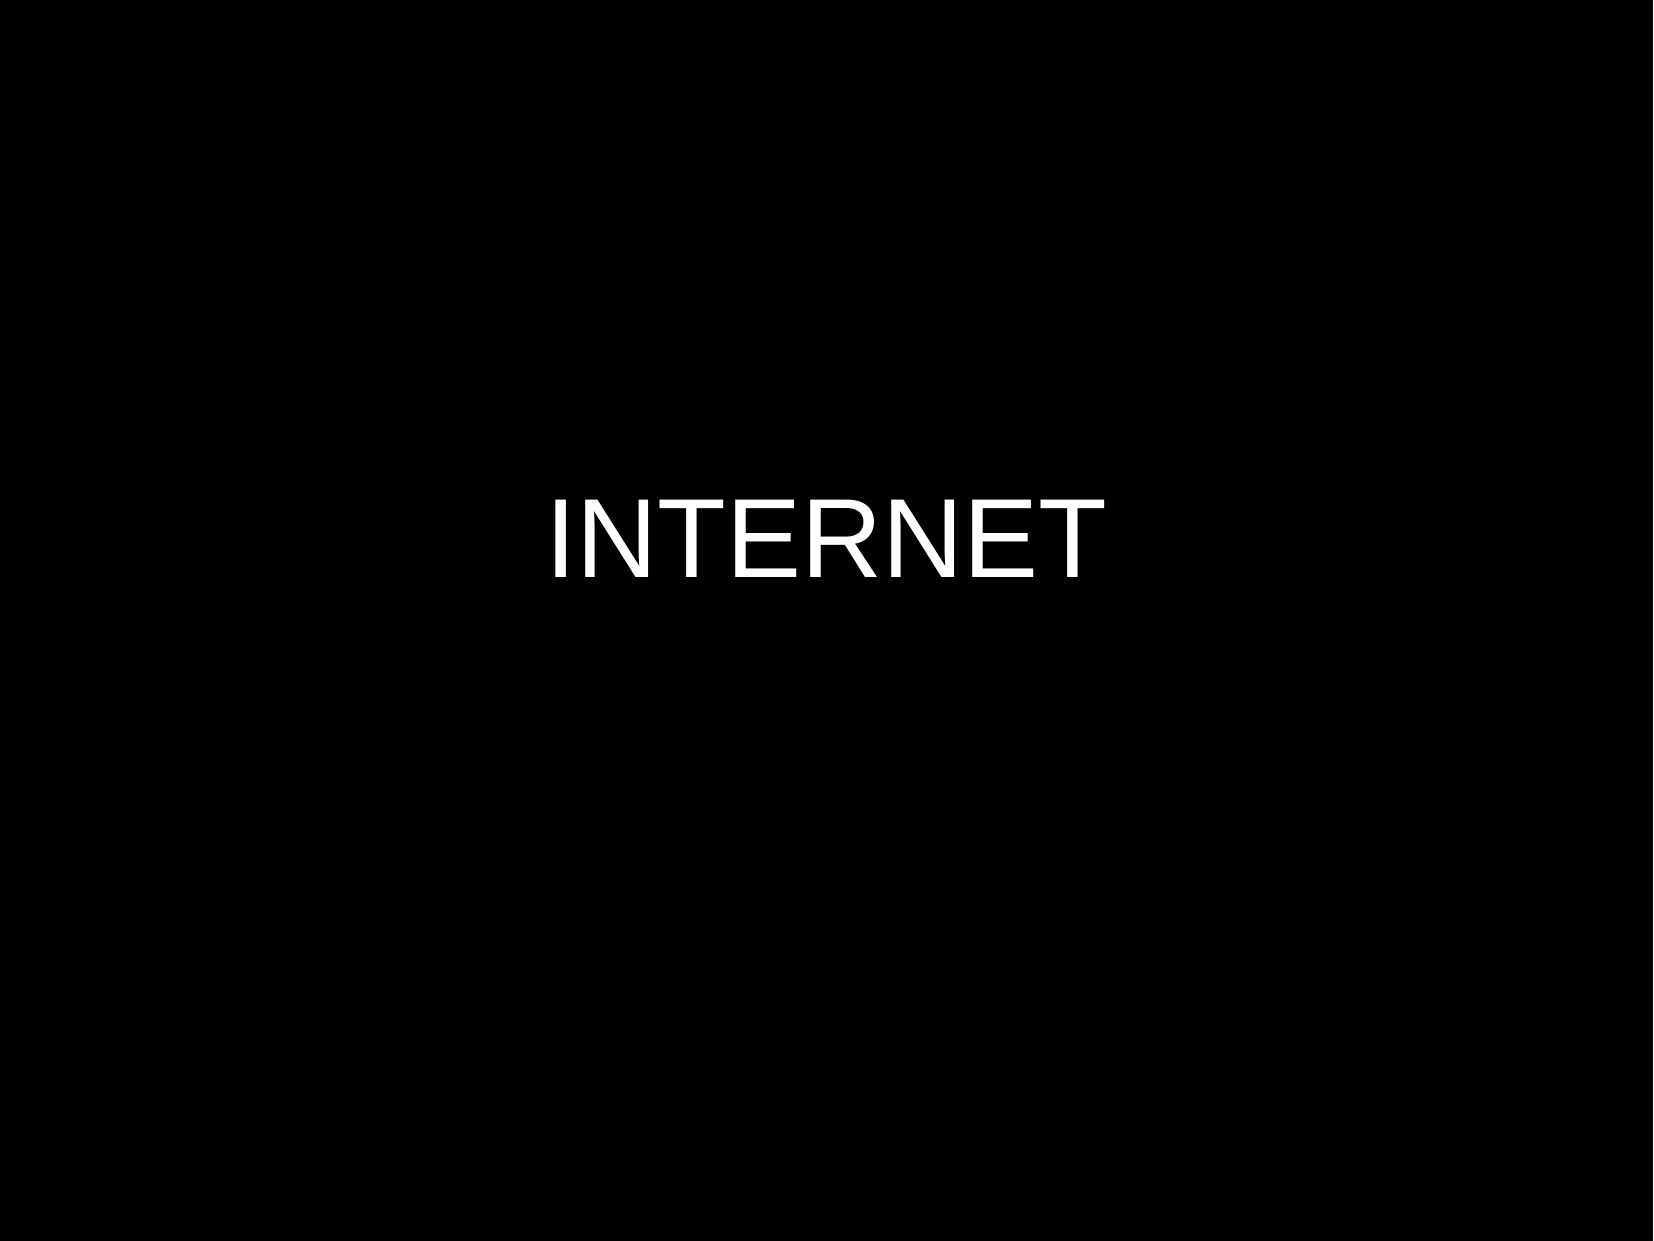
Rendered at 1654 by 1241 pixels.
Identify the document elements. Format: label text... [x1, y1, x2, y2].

text_box INTERNET [0, 468, 1653, 609]
